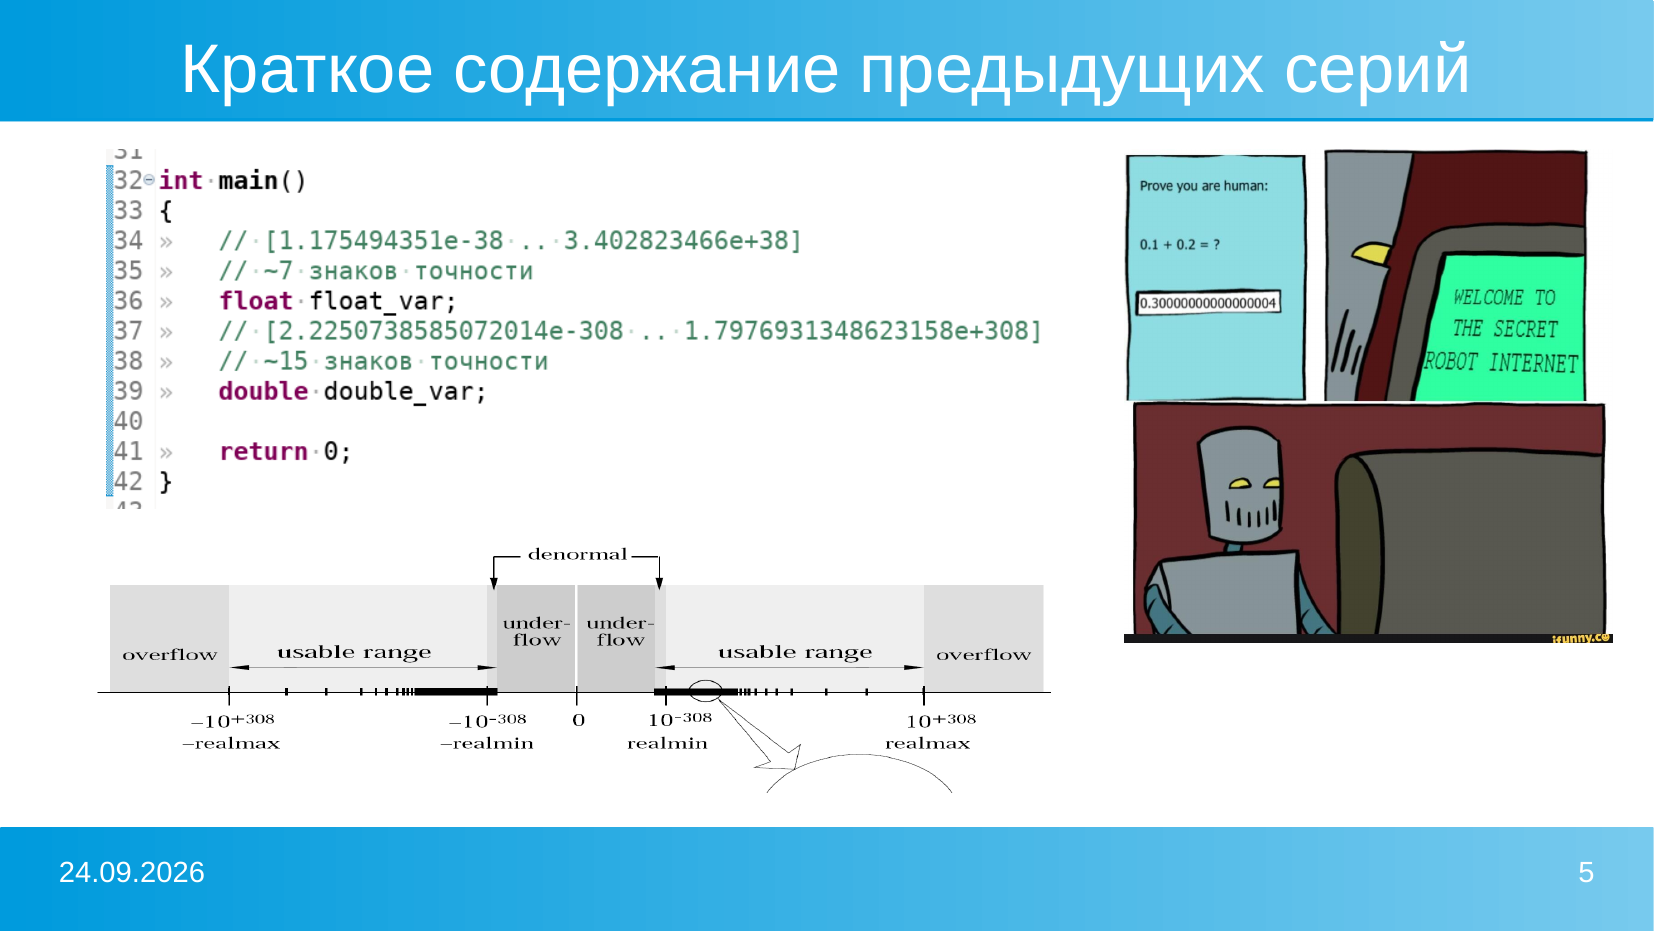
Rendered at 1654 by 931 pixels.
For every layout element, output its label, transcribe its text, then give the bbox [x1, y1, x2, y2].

picture [37, 525, 1063, 793]
title Краткое содержание предыдущих серий [59, 29, 1595, 108]
picture [1124, 149, 1613, 643]
picture [106, 149, 1088, 509]
